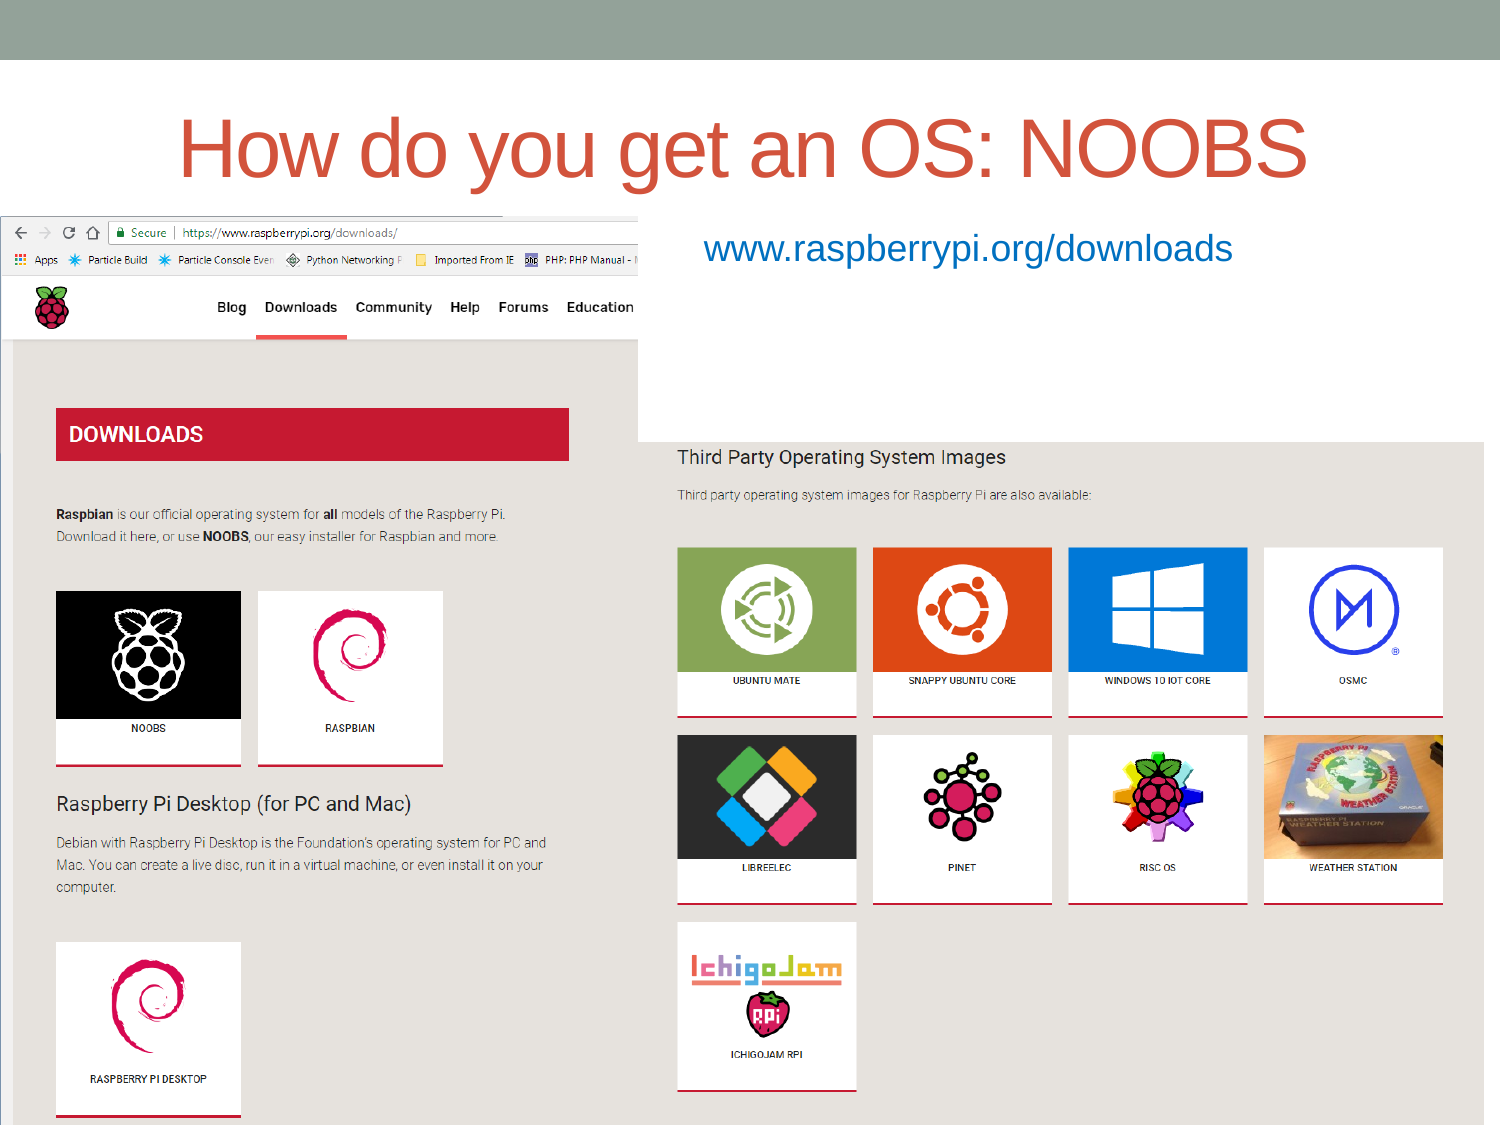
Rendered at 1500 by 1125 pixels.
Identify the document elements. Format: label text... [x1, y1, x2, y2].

picture [0, 216, 1484, 1125]
title How do you get an OS: NOOBS [62, 62, 1425, 216]
text_box www.raspberrypi.org/downloads [638, 216, 1500, 277]
